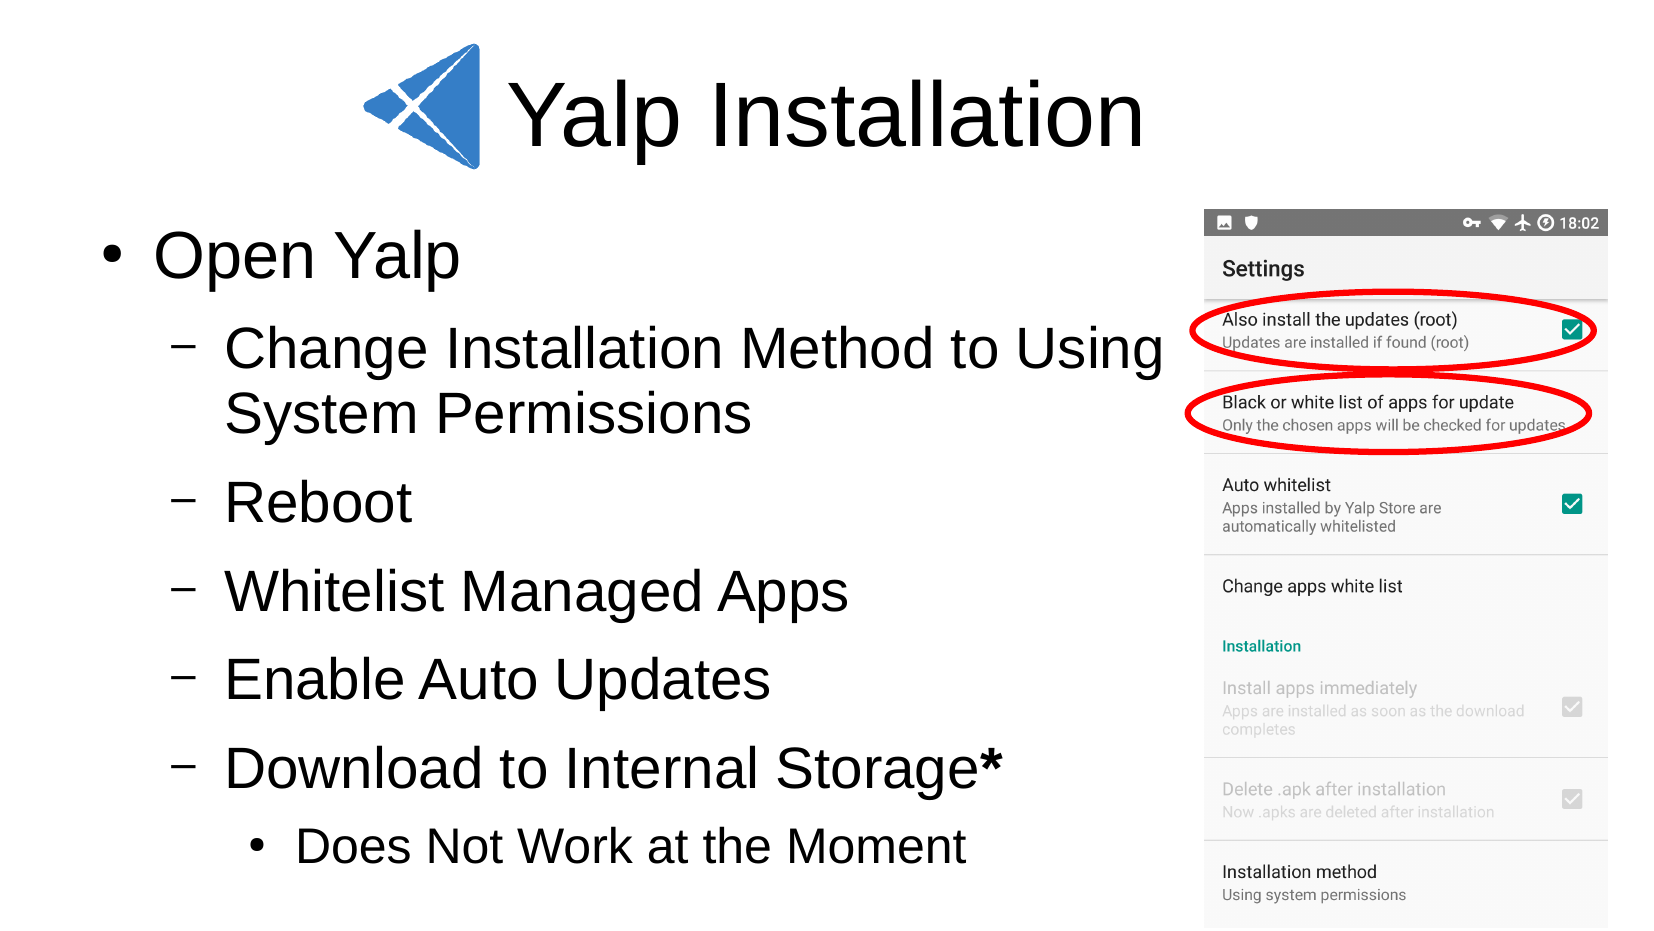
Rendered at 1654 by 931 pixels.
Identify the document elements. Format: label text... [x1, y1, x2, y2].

picture [1204, 209, 1608, 928]
picture [358, 39, 481, 172]
picture [1204, 348, 1337, 394]
title Yalp Installation [82, 37, 1571, 193]
picture [1204, 378, 1585, 448]
list Open Yalp Change Installation Method to Using System Permissions Reboot Whitelist Managed Apps Enable Auto Updates Download to Internal Storage* Does Not Work at the Moment [82, 217, 1571, 931]
picture [1204, 295, 1590, 366]
